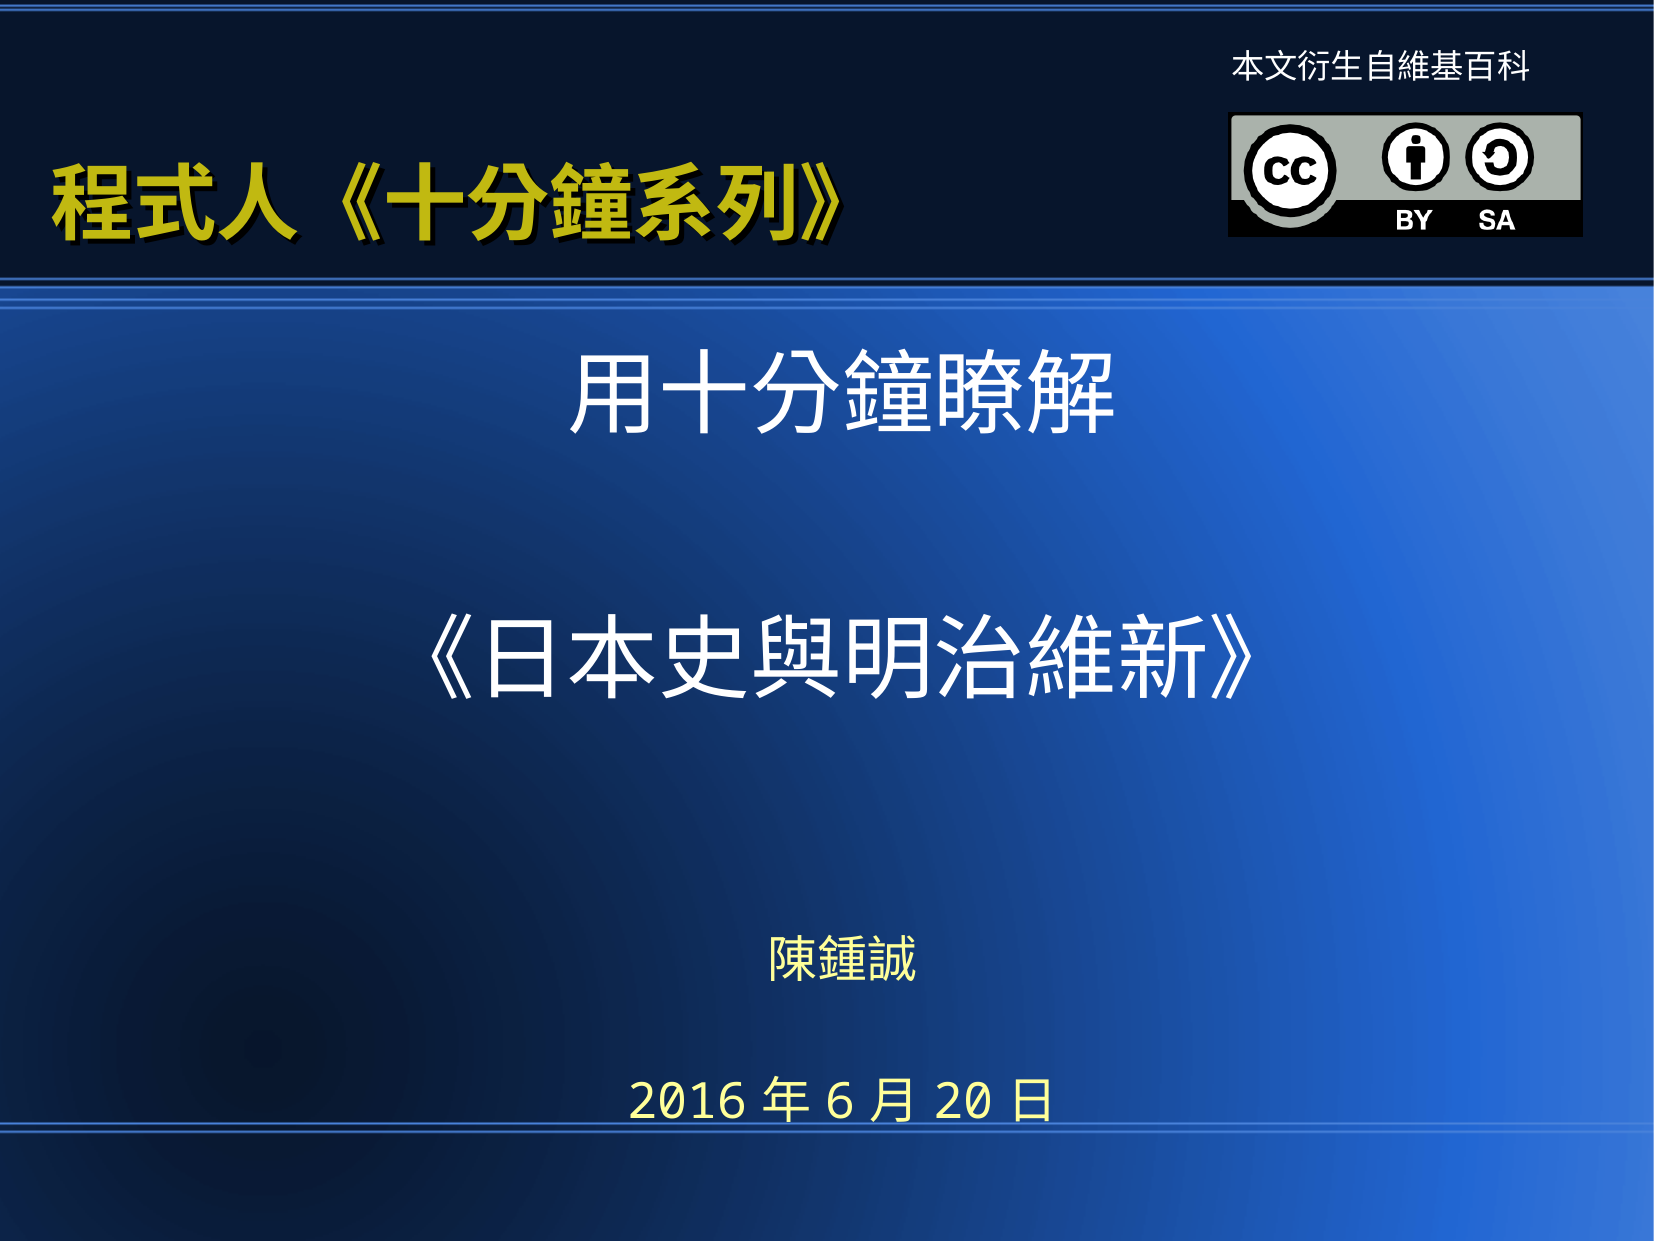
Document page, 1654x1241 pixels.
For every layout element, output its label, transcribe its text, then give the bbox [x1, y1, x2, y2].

subtitle 用十分鐘瞭解 《日本史與明治維新》 陳鍾誠 2016年6月20日 [59, 326, 1626, 1127]
text_box 程式人《十分鐘系列》 [35, 129, 981, 444]
text_box 本文衍生自維基百科 [1216, 32, 1622, 95]
picture [0, 0, 1654, 1241]
